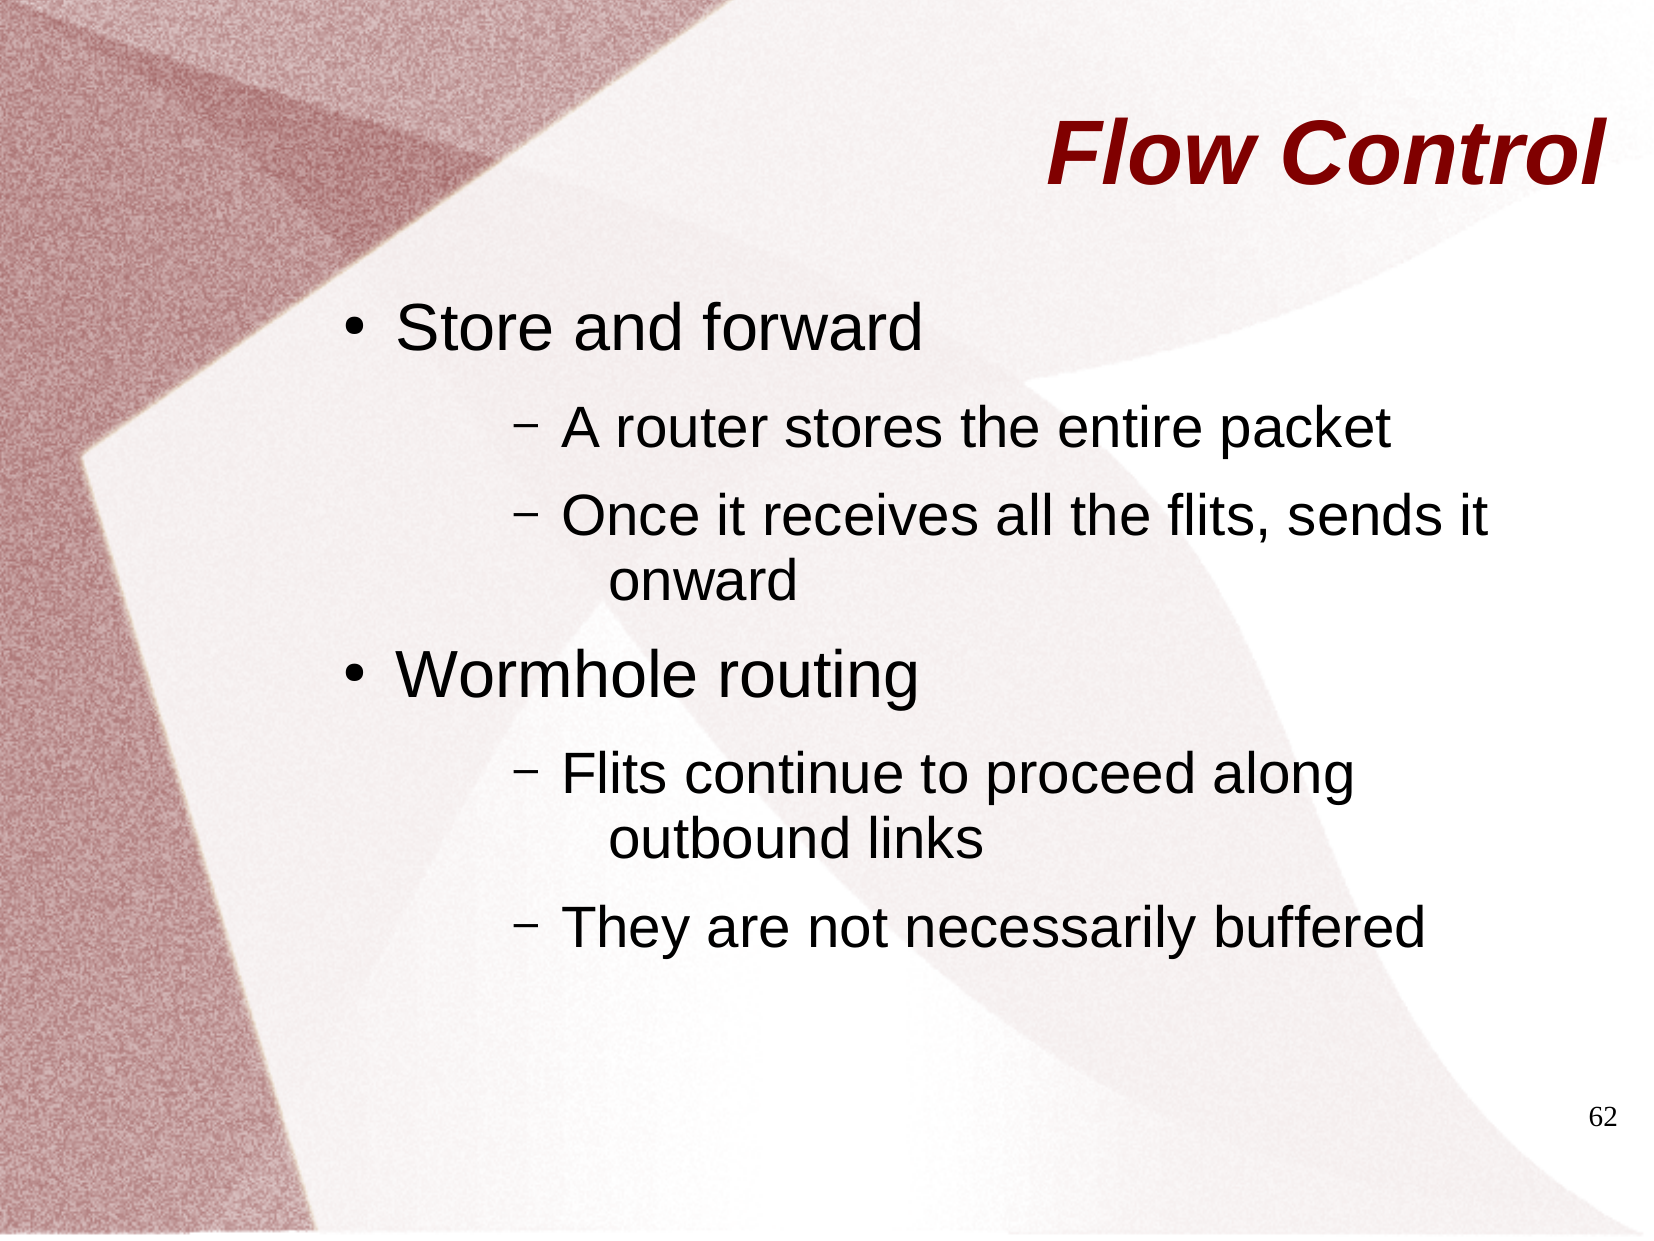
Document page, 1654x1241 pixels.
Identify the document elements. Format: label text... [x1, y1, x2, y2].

list Store and forward A router stores the entire packet Once it receives all the flits, sends it onward Wormhole routing Flits continue to proceed along outbound links They are not necessarily buffered [324, 290, 1601, 1010]
picture [0, 0, 1654, 1241]
title Flow Control [596, 49, 1607, 257]
